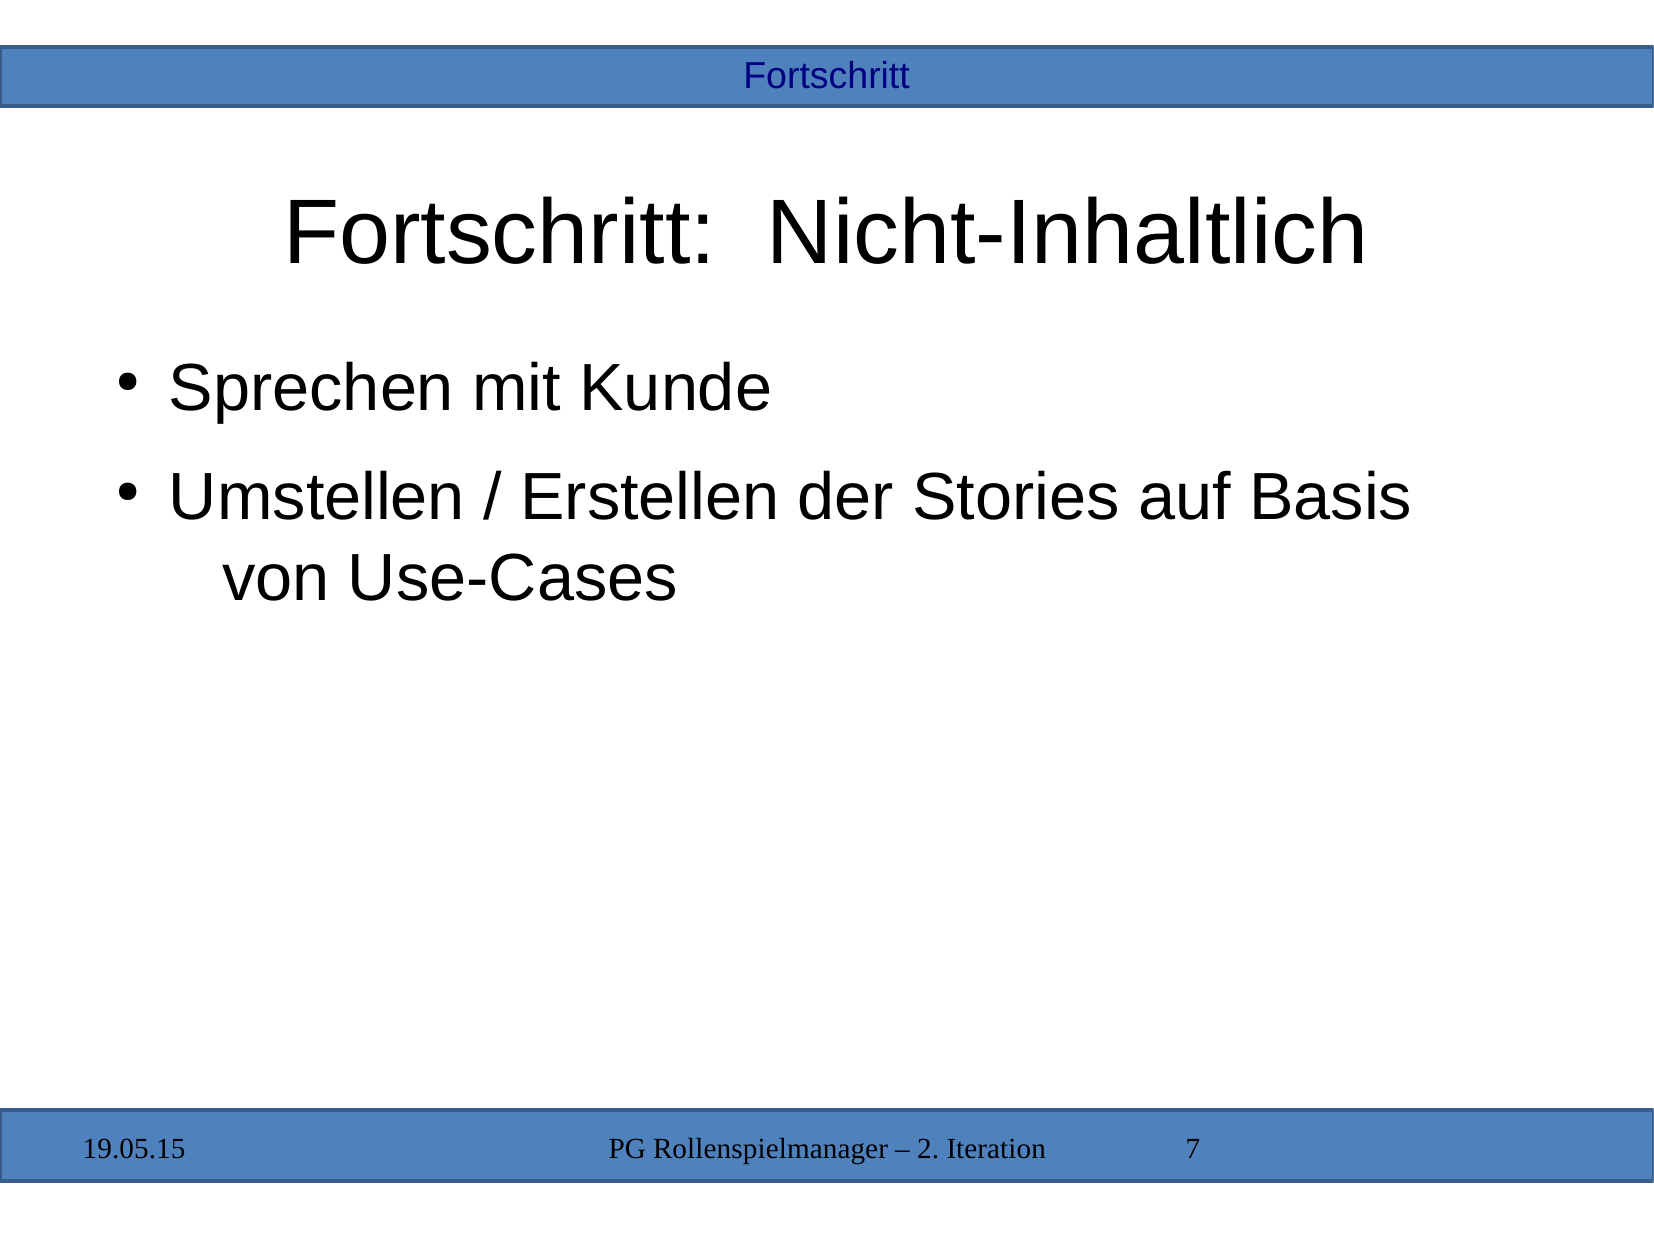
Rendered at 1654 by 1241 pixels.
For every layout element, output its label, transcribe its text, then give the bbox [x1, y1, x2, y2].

title Fortschritt: Nicht-Inhaltlich [82, 171, 1571, 283]
text_box Fortschritt [0, 47, 1654, 105]
text_box [1185, 1129, 1571, 1216]
list Sprechen mit Kunde Umstellen / Erstellen der Stories auf Basis von Use-Cases [80, 343, 1536, 1063]
text_box PG Rollenspielmanager – 2. Iteration [565, 1129, 1090, 1216]
text_box 19.05.15 [82, 1129, 468, 1216]
